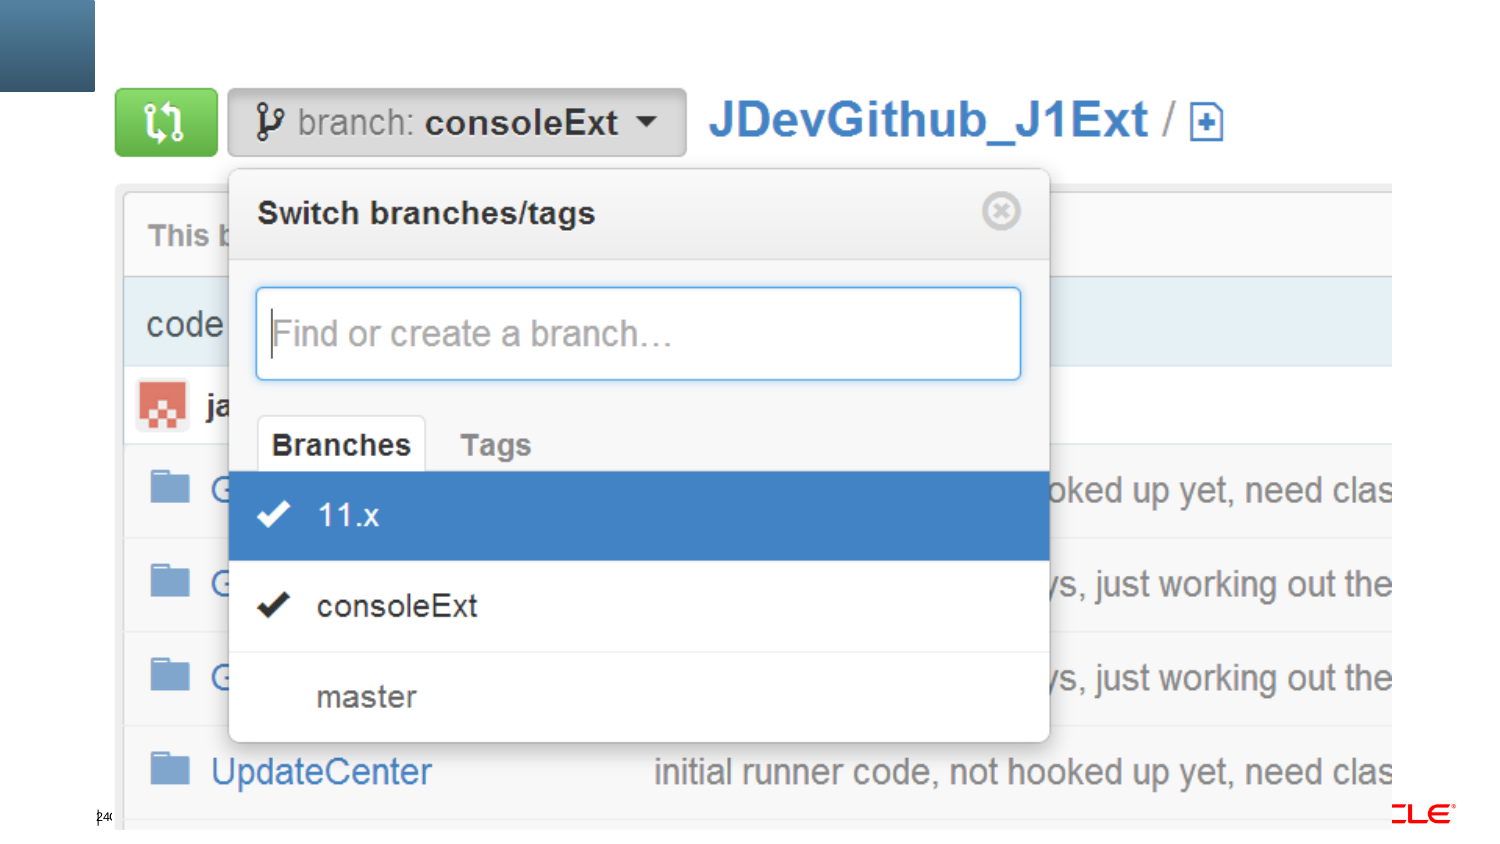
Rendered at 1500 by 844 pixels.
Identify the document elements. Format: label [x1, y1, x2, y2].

picture [112, 57, 1469, 844]
